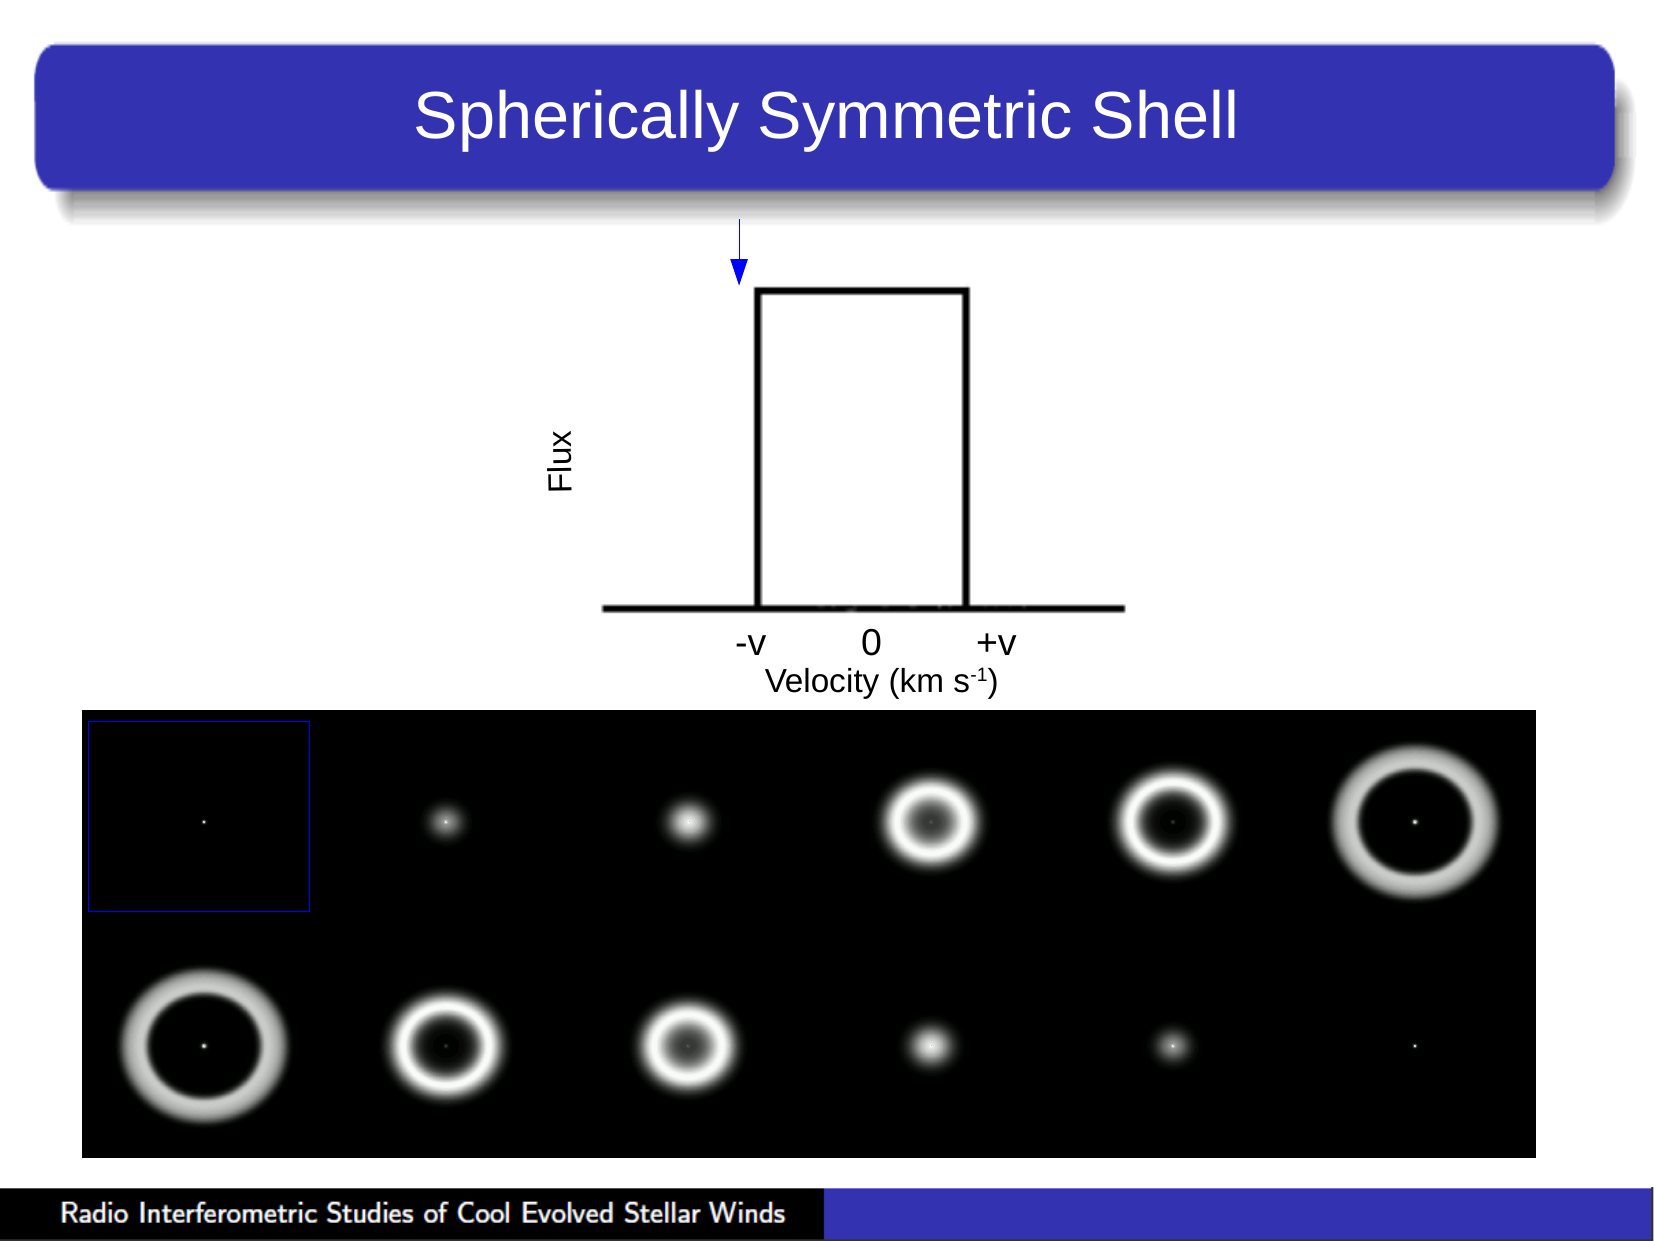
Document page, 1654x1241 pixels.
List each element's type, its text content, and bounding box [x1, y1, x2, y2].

picture [0, 1187, 1654, 1241]
picture [82, 710, 1536, 1158]
picture [590, 258, 1243, 621]
text_box Spherically Symmetric Shell [59, 70, 1595, 236]
text_box Velocity (km s-1) [750, 671, 1075, 709]
text_box -v 0 +v [720, 614, 1105, 671]
text_box Flux [531, 324, 587, 509]
picture [23, 29, 1648, 237]
